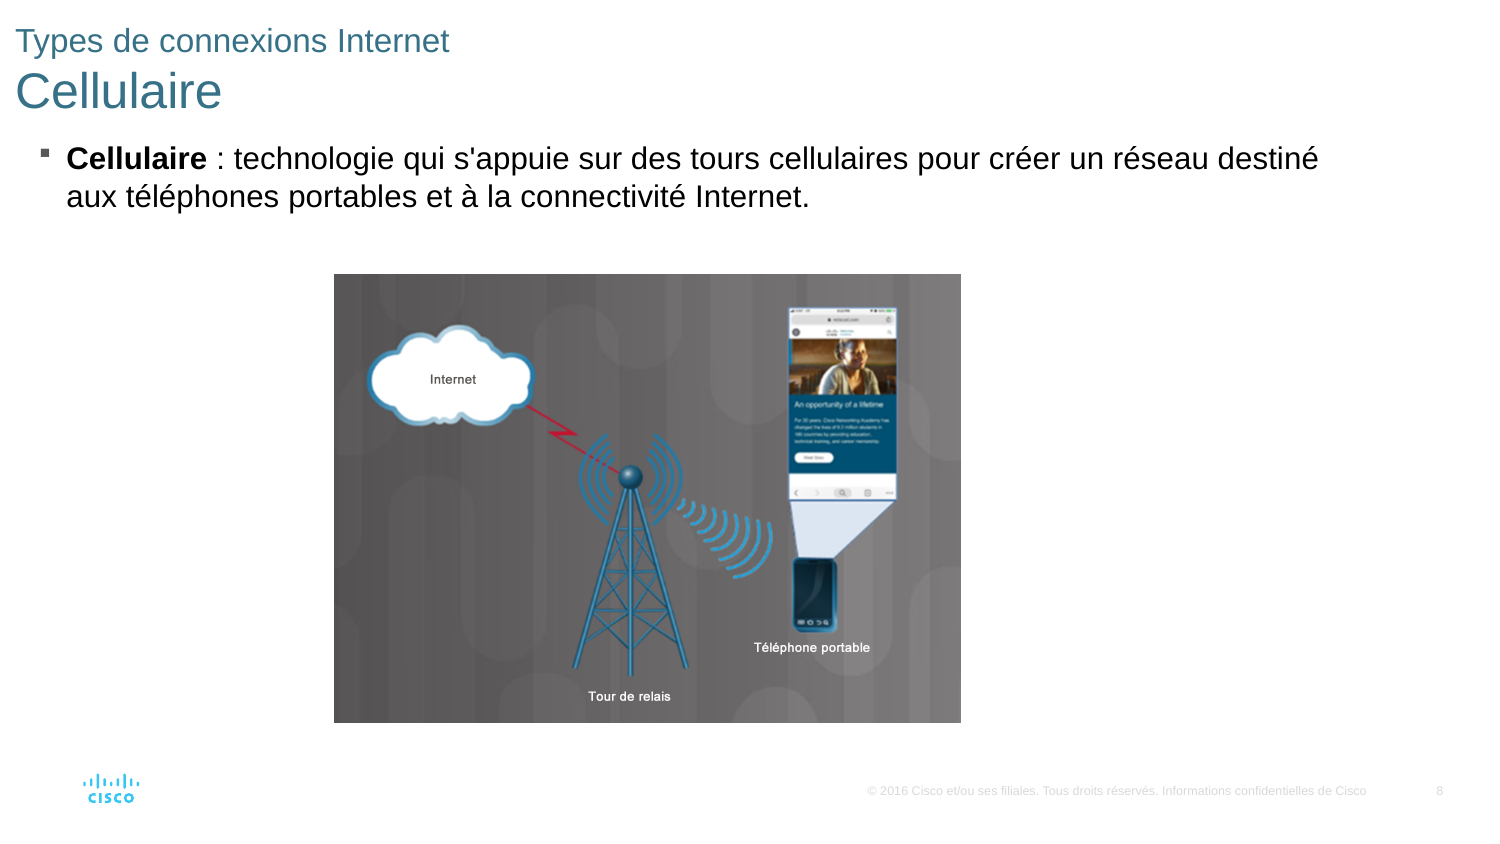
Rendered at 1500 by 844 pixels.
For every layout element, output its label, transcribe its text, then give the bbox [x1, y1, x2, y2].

list Cellulaire : technologie qui s'appuie sur des tours cellulaires pour créer un réseau destiné aux téléphones portables et à la connectivité Internet. [23, 131, 1360, 262]
title Types de connexions Internet Cellulaire [0, 6, 1500, 131]
picture [334, 274, 961, 723]
